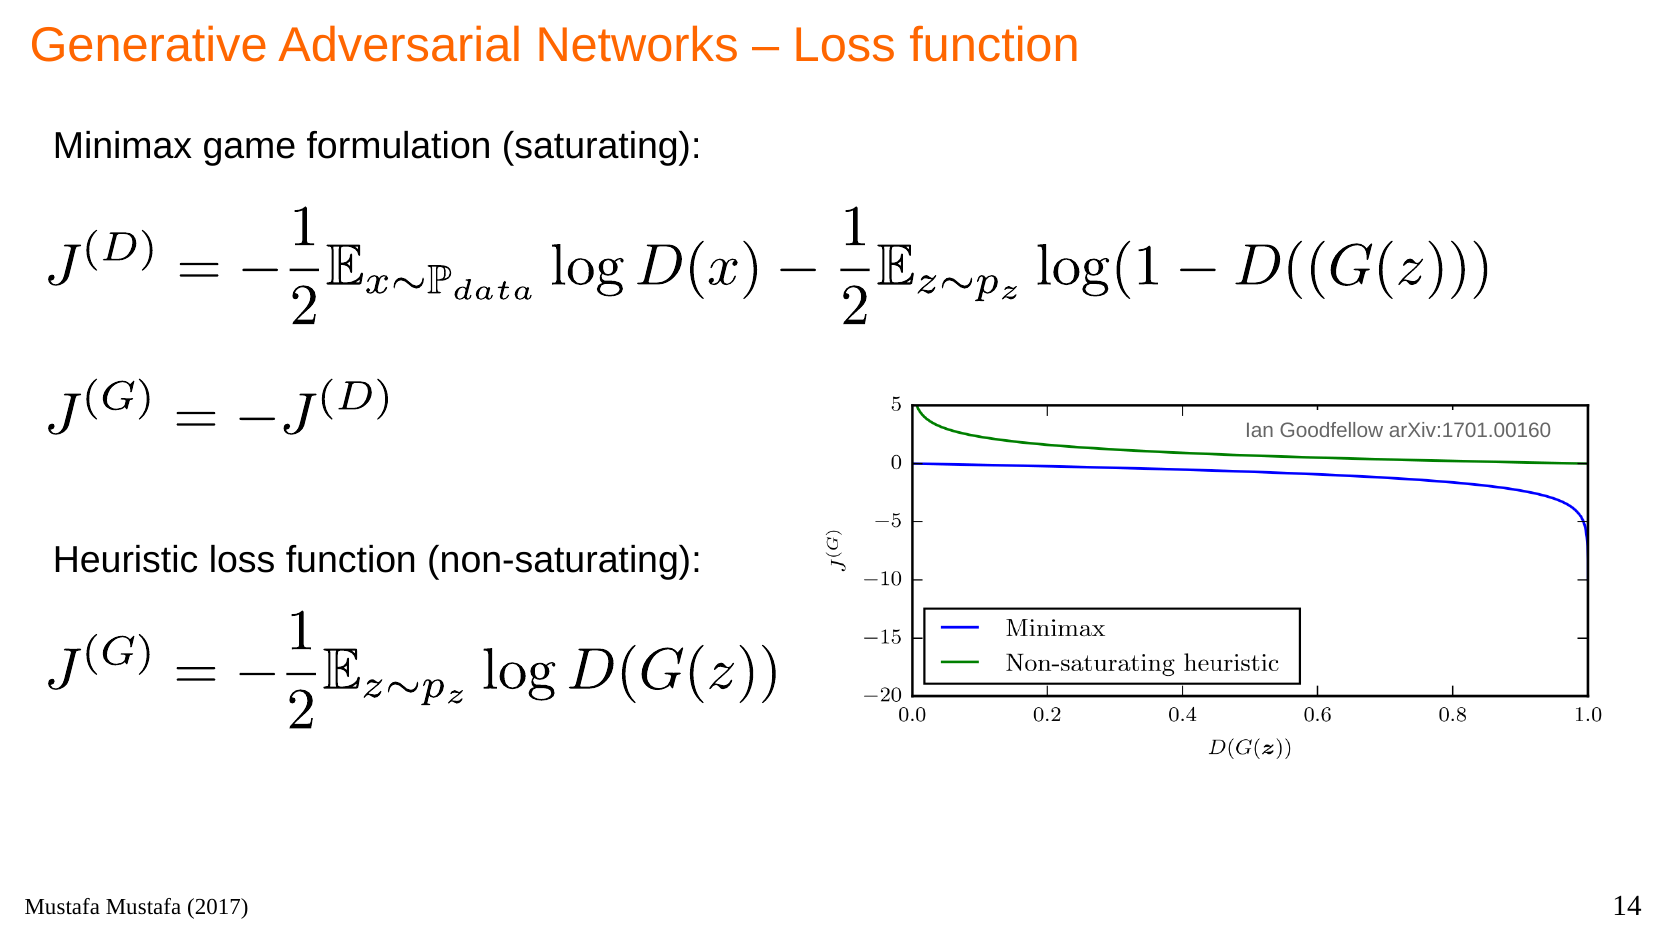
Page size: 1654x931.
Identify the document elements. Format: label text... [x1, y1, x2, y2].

title Generative Adversarial Networks – Loss function [29, 15, 1621, 74]
text_box Ian Goodfellow arXiv:1701.00160 [1230, 410, 1574, 450]
text_box Heuristic loss function (non-saturating): [38, 530, 717, 588]
text_box Minimax game formulation (saturating): [38, 117, 717, 175]
text_box [44, 610, 782, 729]
text_box [44, 206, 1493, 325]
text_box [44, 378, 393, 439]
picture [814, 383, 1614, 781]
